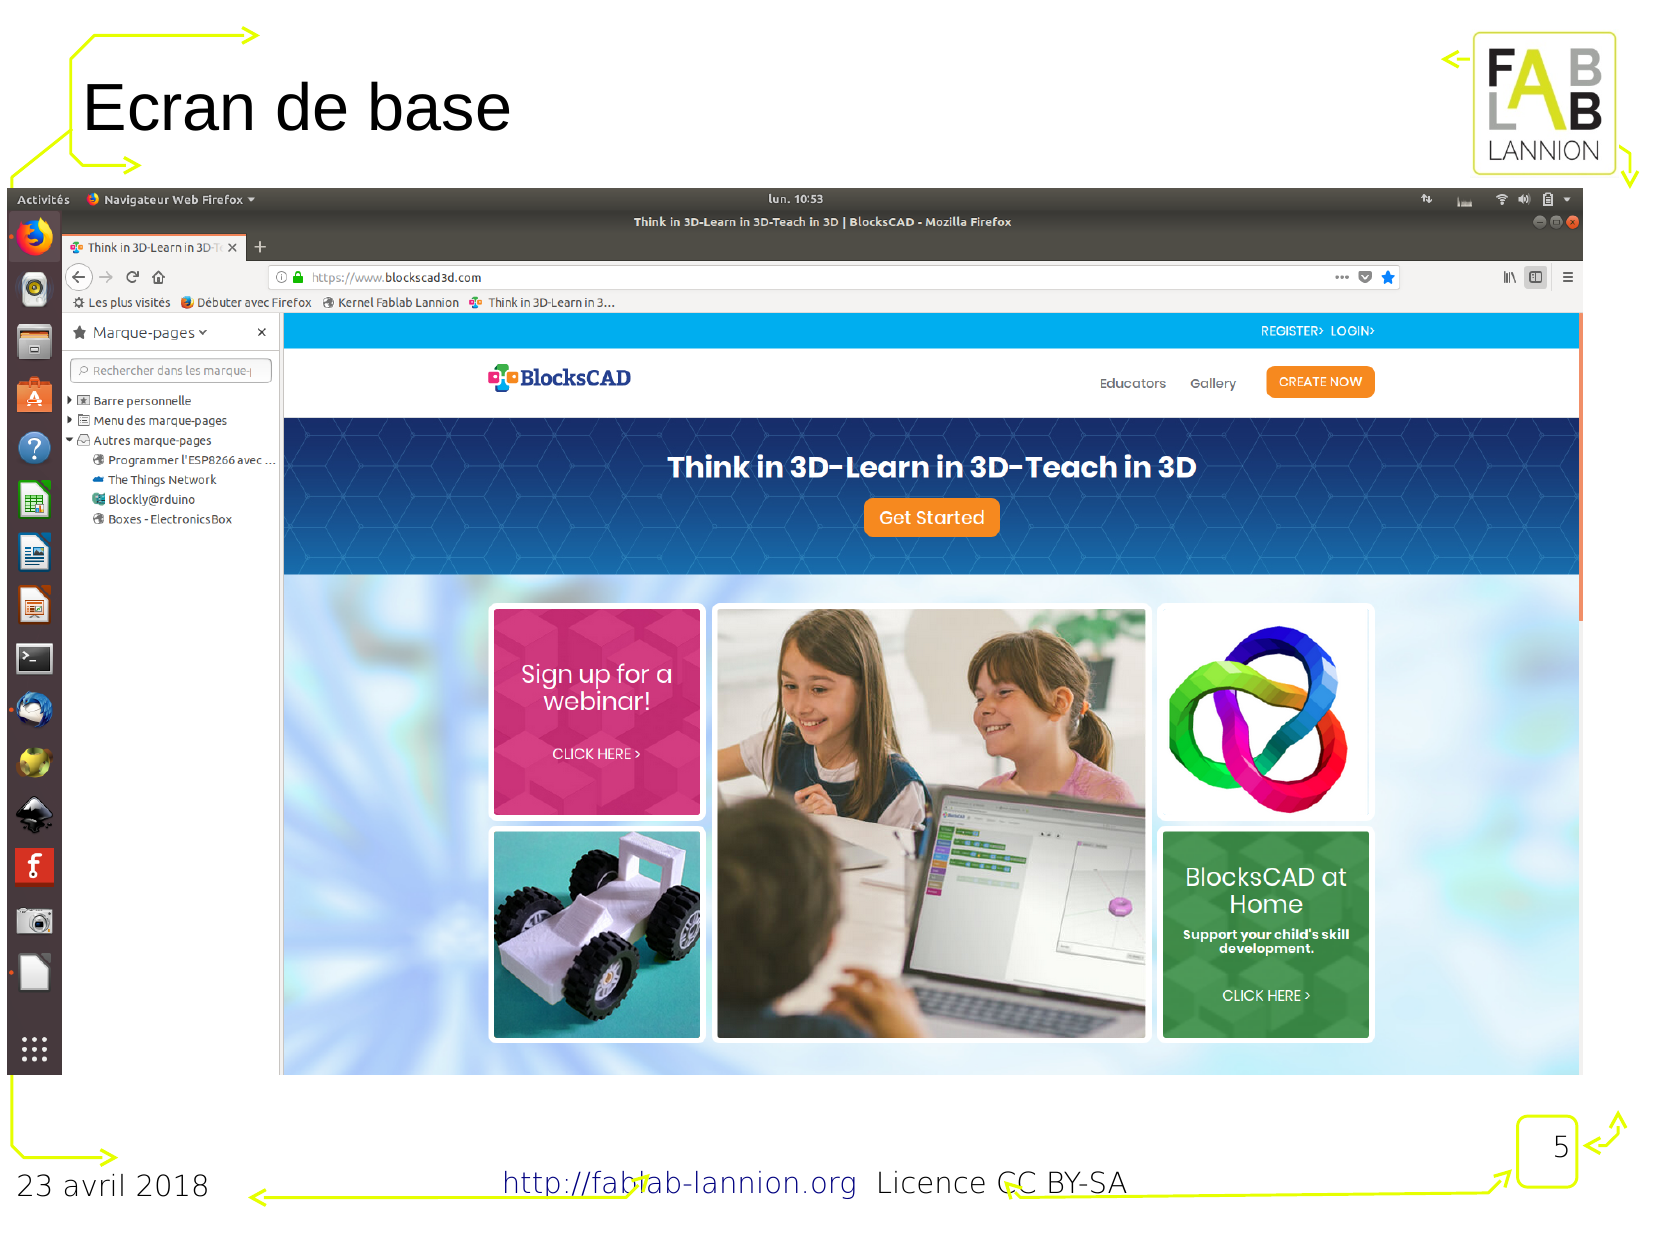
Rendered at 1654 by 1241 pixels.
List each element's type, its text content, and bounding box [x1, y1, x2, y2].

title Ecran de base [82, 49, 1441, 166]
picture [7, 188, 1583, 1075]
picture [1470, 29, 1619, 178]
